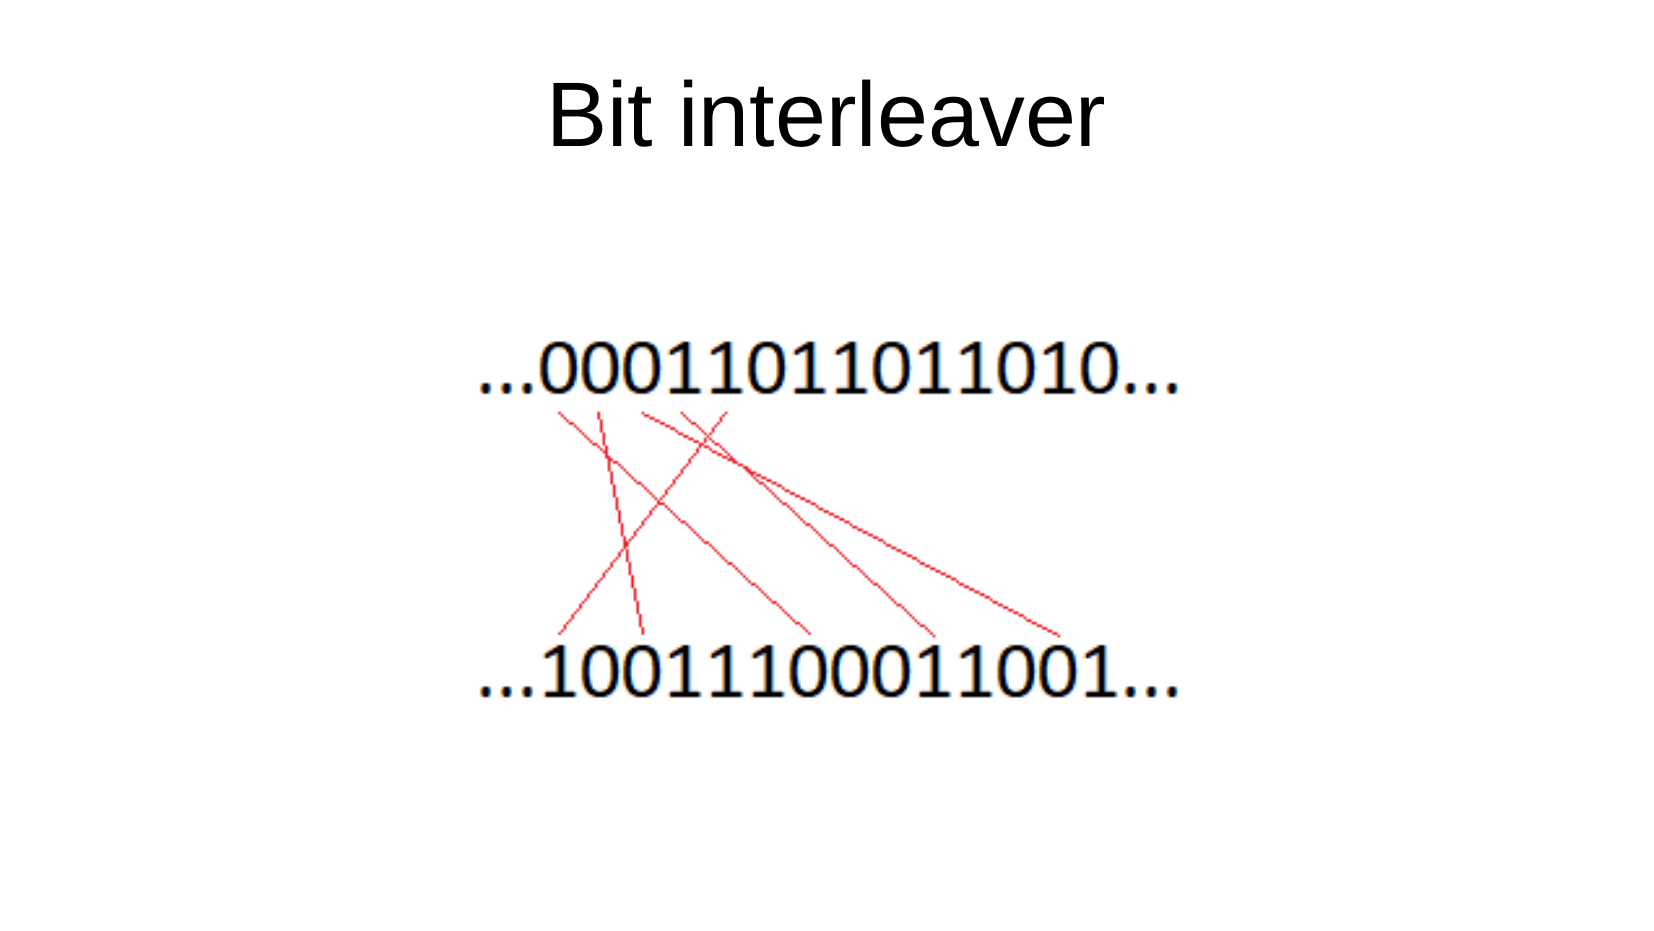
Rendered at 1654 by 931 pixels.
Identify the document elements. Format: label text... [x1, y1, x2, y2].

picture [450, 314, 1204, 729]
title Bit interleaver [82, 37, 1571, 193]
